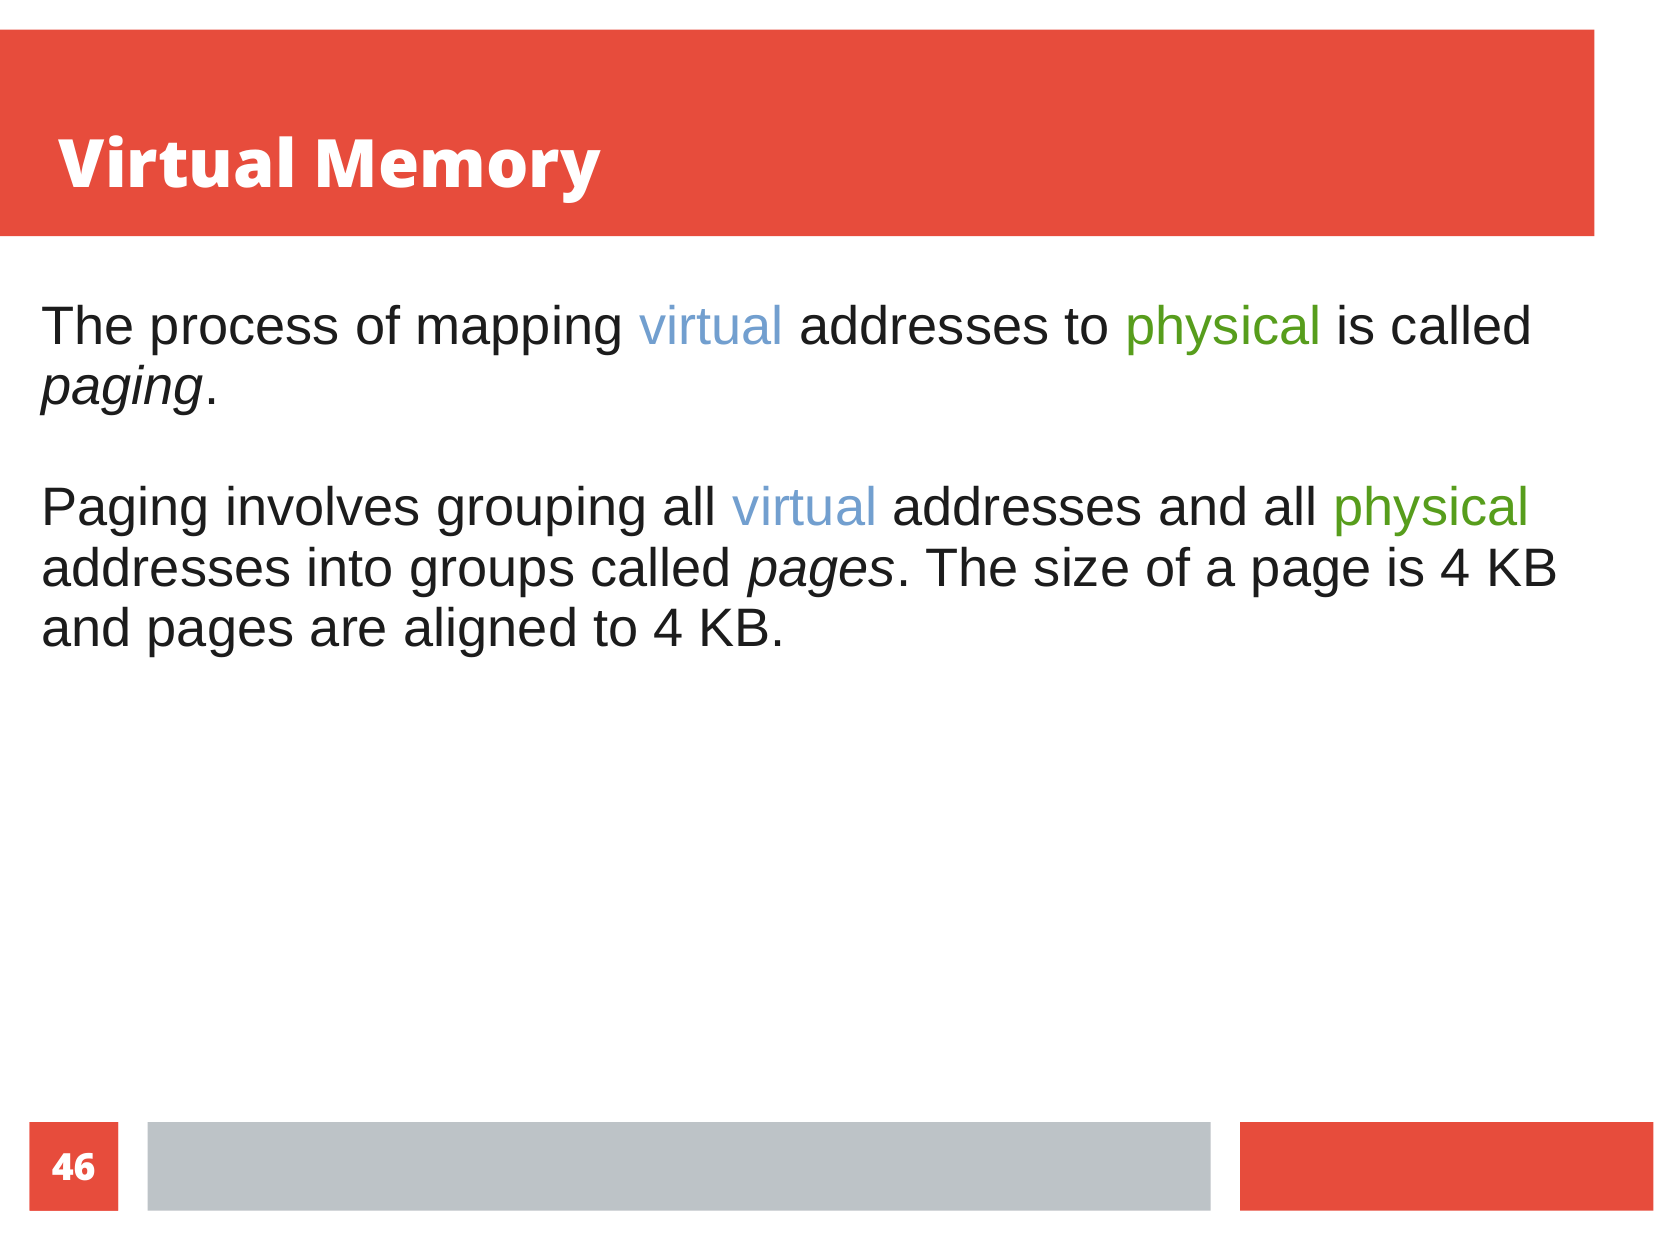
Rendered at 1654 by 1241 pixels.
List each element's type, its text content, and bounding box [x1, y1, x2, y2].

text_box The process of mapping virtual addresses to physical is called paging. Paging involves grouping all virtual addresses and all physical addresses into groups called pages. The size of a page is 4 KB and pages are aligned to 4 KB. [41, 295, 1601, 602]
title Virtual Memory [59, 59, 1595, 207]
